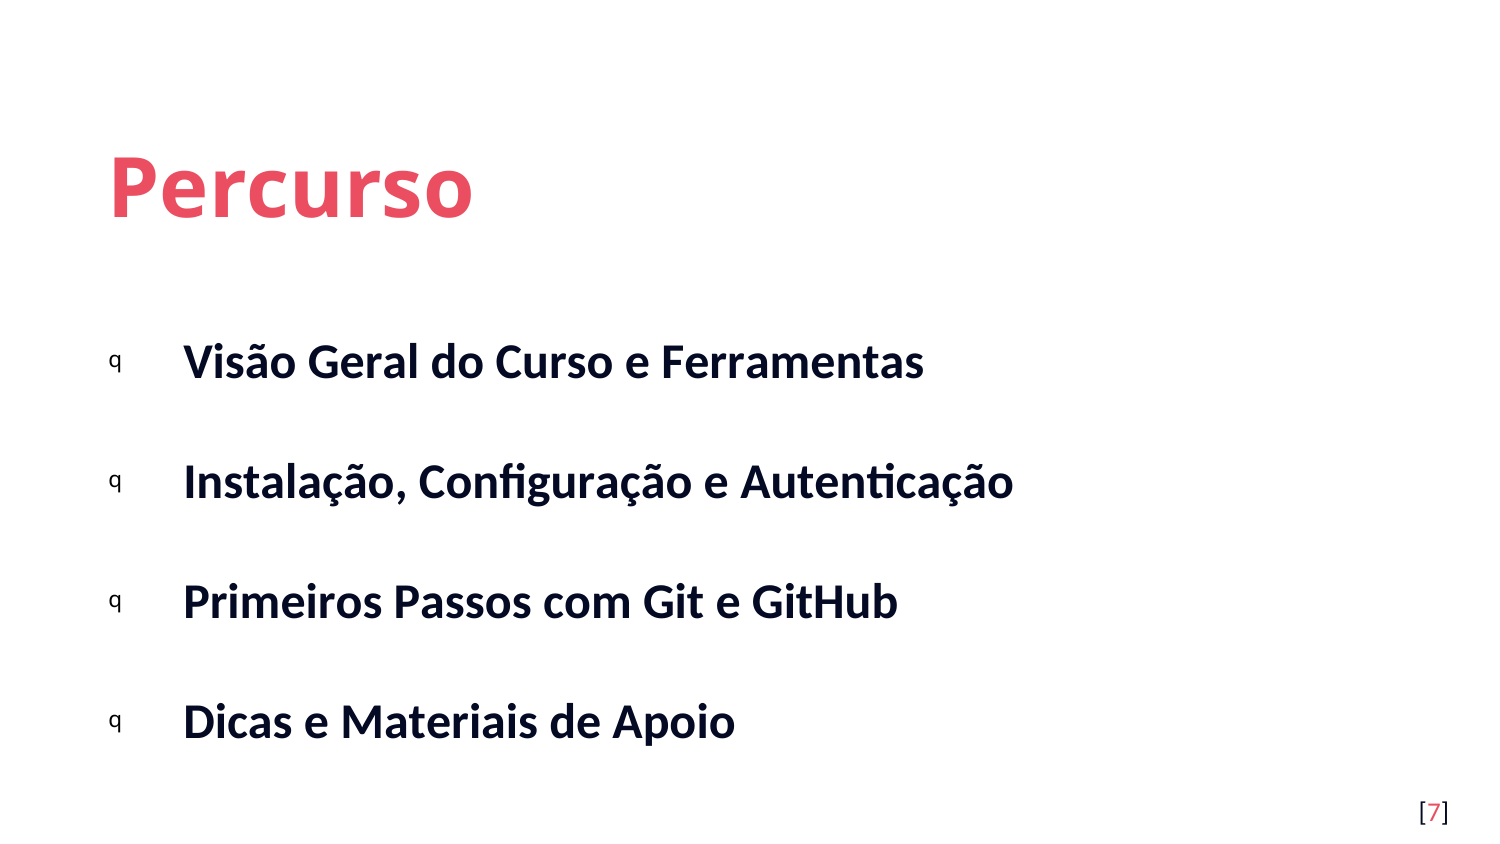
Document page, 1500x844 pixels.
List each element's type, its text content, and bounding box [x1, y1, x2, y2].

text_box Visão Geral do Curso e Ferramentas Instalação, Configuração e Autenticação Primeiros Passos com Git e GitHub Dicas e Materiais de Apoio [93, 261, 1393, 724]
text_box Percurso [92, 104, 1309, 243]
slide_number [7] [1403, 779, 1494, 844]
